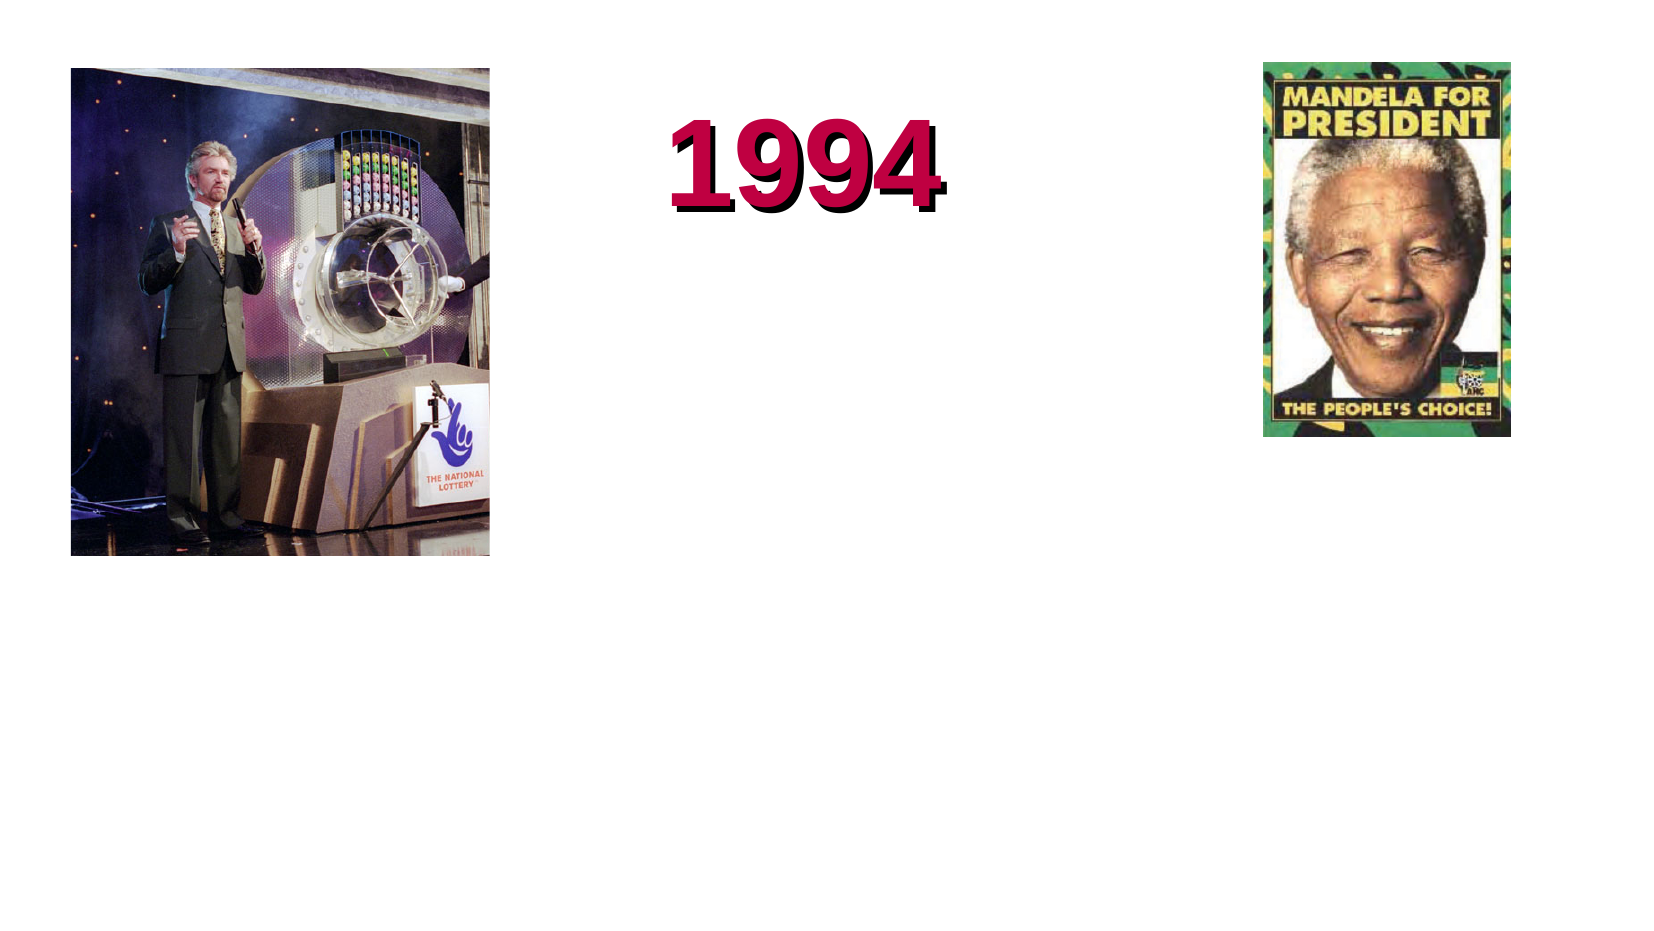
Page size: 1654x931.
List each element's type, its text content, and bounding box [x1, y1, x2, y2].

text_box 1994 [649, 86, 993, 272]
picture [70, 68, 490, 556]
picture [1263, 62, 1512, 438]
